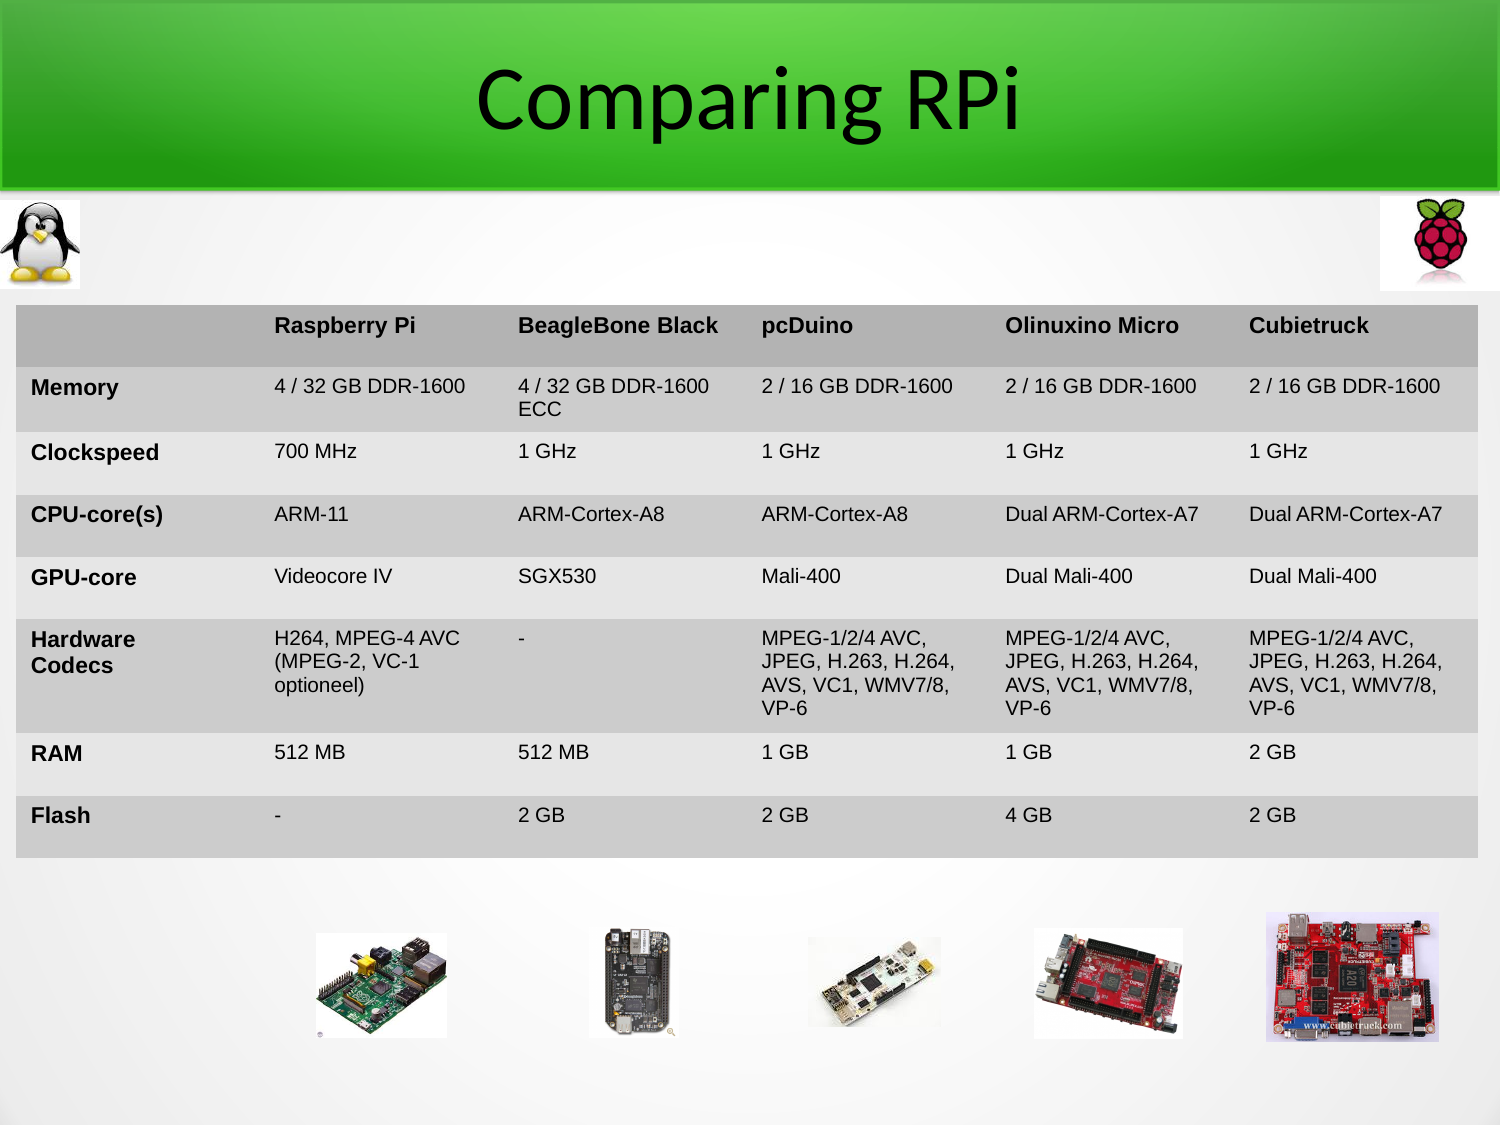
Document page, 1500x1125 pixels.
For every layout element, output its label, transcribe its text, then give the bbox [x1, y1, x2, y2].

picture [1266, 912, 1439, 1042]
table_cell 2 / 16 GB DDR-1600 [1234, 367, 1478, 432]
table_cell 2 / 16 GB DDR-1600 [747, 367, 991, 432]
table_cell 1 GB [991, 733, 1234, 796]
table_cell Memory [16, 367, 260, 432]
table_cell ARM-11 [260, 495, 503, 557]
table_header [16, 305, 260, 367]
table_cell ARM-Cortex-A8 [503, 495, 747, 557]
table_cell GPU-core [16, 557, 260, 619]
title Comparing RPi [75, 42, 1426, 172]
table_cell Dual Mali-400 [1234, 557, 1478, 619]
table_cell MPEG-1/2/4 AVC, JPEG, H.263, H.264, AVS, VC1, WMV7/8, VP-6 [991, 619, 1234, 733]
table_header Olinuxino Micro [991, 305, 1234, 367]
table_cell CPU-core(s) [16, 495, 260, 557]
table_cell 2 GB [503, 796, 747, 858]
table_cell Hardware Codecs [16, 619, 260, 733]
table_cell 4 / 32 GB DDR-1600 ECC [503, 367, 747, 432]
table_header BeagleBone Black [503, 305, 747, 367]
table_cell 1 GHz [991, 432, 1234, 495]
table_cell H264, MPEG-4 AVC (MPEG-2, VC-1 optioneel) [260, 619, 503, 733]
table_cell MPEG-1/2/4 AVC, JPEG, H.263, H.264, AVS, VC1, WMV7/8, VP-6 [747, 619, 991, 733]
table_cell Mali-400 [747, 557, 991, 619]
table_cell 2 GB [1234, 733, 1478, 796]
table_cell - [503, 619, 747, 733]
table_cell 1 GHz [503, 432, 747, 495]
table_cell - [260, 796, 503, 858]
table_cell 4 / 32 GB DDR-1600 [260, 367, 503, 432]
table_cell 700 MHz [260, 432, 503, 495]
table_cell 4 GB [991, 796, 1234, 858]
table_cell 1 GB [747, 733, 991, 796]
table_header Cubietruck [1234, 305, 1478, 367]
table_cell 2 / 16 GB DDR-1600 [991, 367, 1234, 432]
table_cell Dual ARM-Cortex-A7 [1234, 495, 1478, 557]
table_cell Videocore IV [260, 557, 503, 619]
table_cell Clockspeed [16, 432, 260, 495]
picture [808, 937, 941, 1027]
table_cell 2 GB [747, 796, 991, 858]
picture [589, 927, 679, 1038]
table_cell 1 GHz [1234, 432, 1478, 495]
table_header Raspberry Pi [260, 305, 503, 367]
picture [316, 933, 447, 1038]
table_cell 512 MB [260, 733, 503, 796]
table_cell 1 GHz [747, 432, 991, 495]
table_cell Dual ARM-Cortex-A7 [991, 495, 1234, 557]
table_cell SGX530 [503, 557, 747, 619]
table_cell 2 GB [1234, 796, 1478, 858]
table_cell ARM-Cortex-A8 [747, 495, 991, 557]
picture [1380, 196, 1500, 291]
picture [0, 200, 80, 289]
table_cell Flash [16, 796, 260, 858]
table_cell MPEG-1/2/4 AVC, JPEG, H.263, H.264, AVS, VC1, WMV7/8, VP-6 [1234, 619, 1478, 733]
table_cell Dual Mali-400 [991, 557, 1234, 619]
picture [1034, 928, 1183, 1039]
table_cell 512 MB [503, 733, 747, 796]
table_cell RAM [16, 733, 260, 796]
table_header pcDuino [747, 305, 991, 367]
